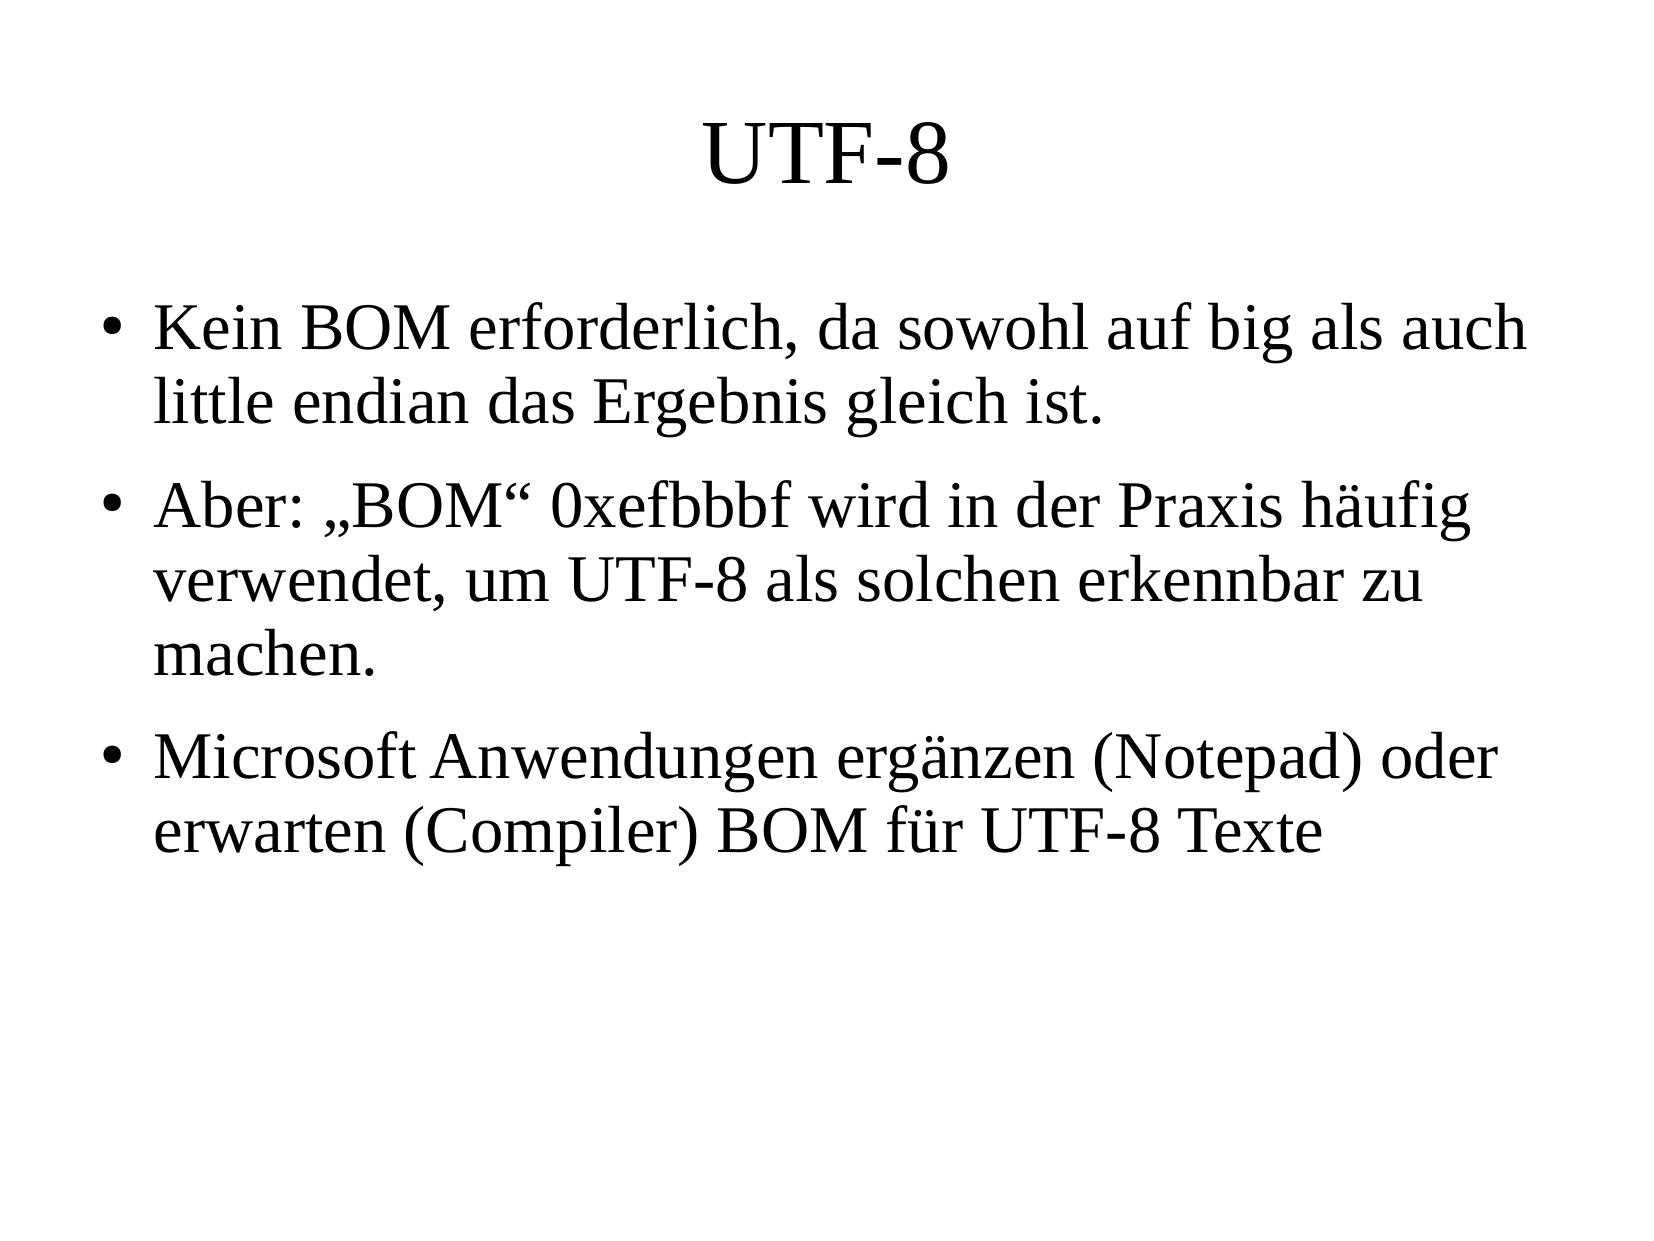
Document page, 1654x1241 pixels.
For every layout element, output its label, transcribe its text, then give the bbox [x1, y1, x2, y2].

list Kein BOM erforderlich, da sowohl auf big als auch little endian das Ergebnis gleich ist. Aber: „BOM“ 0xefbbbf wird in der Praxis häufig verwendet, um UTF-8 als solchen erkennbar zu machen. Microsoft Anwendungen ergänzen (Notepad) oder erwarten (Compiler) BOM für UTF-8 Texte [82, 290, 1571, 1010]
title UTF-8 [82, 49, 1571, 257]
